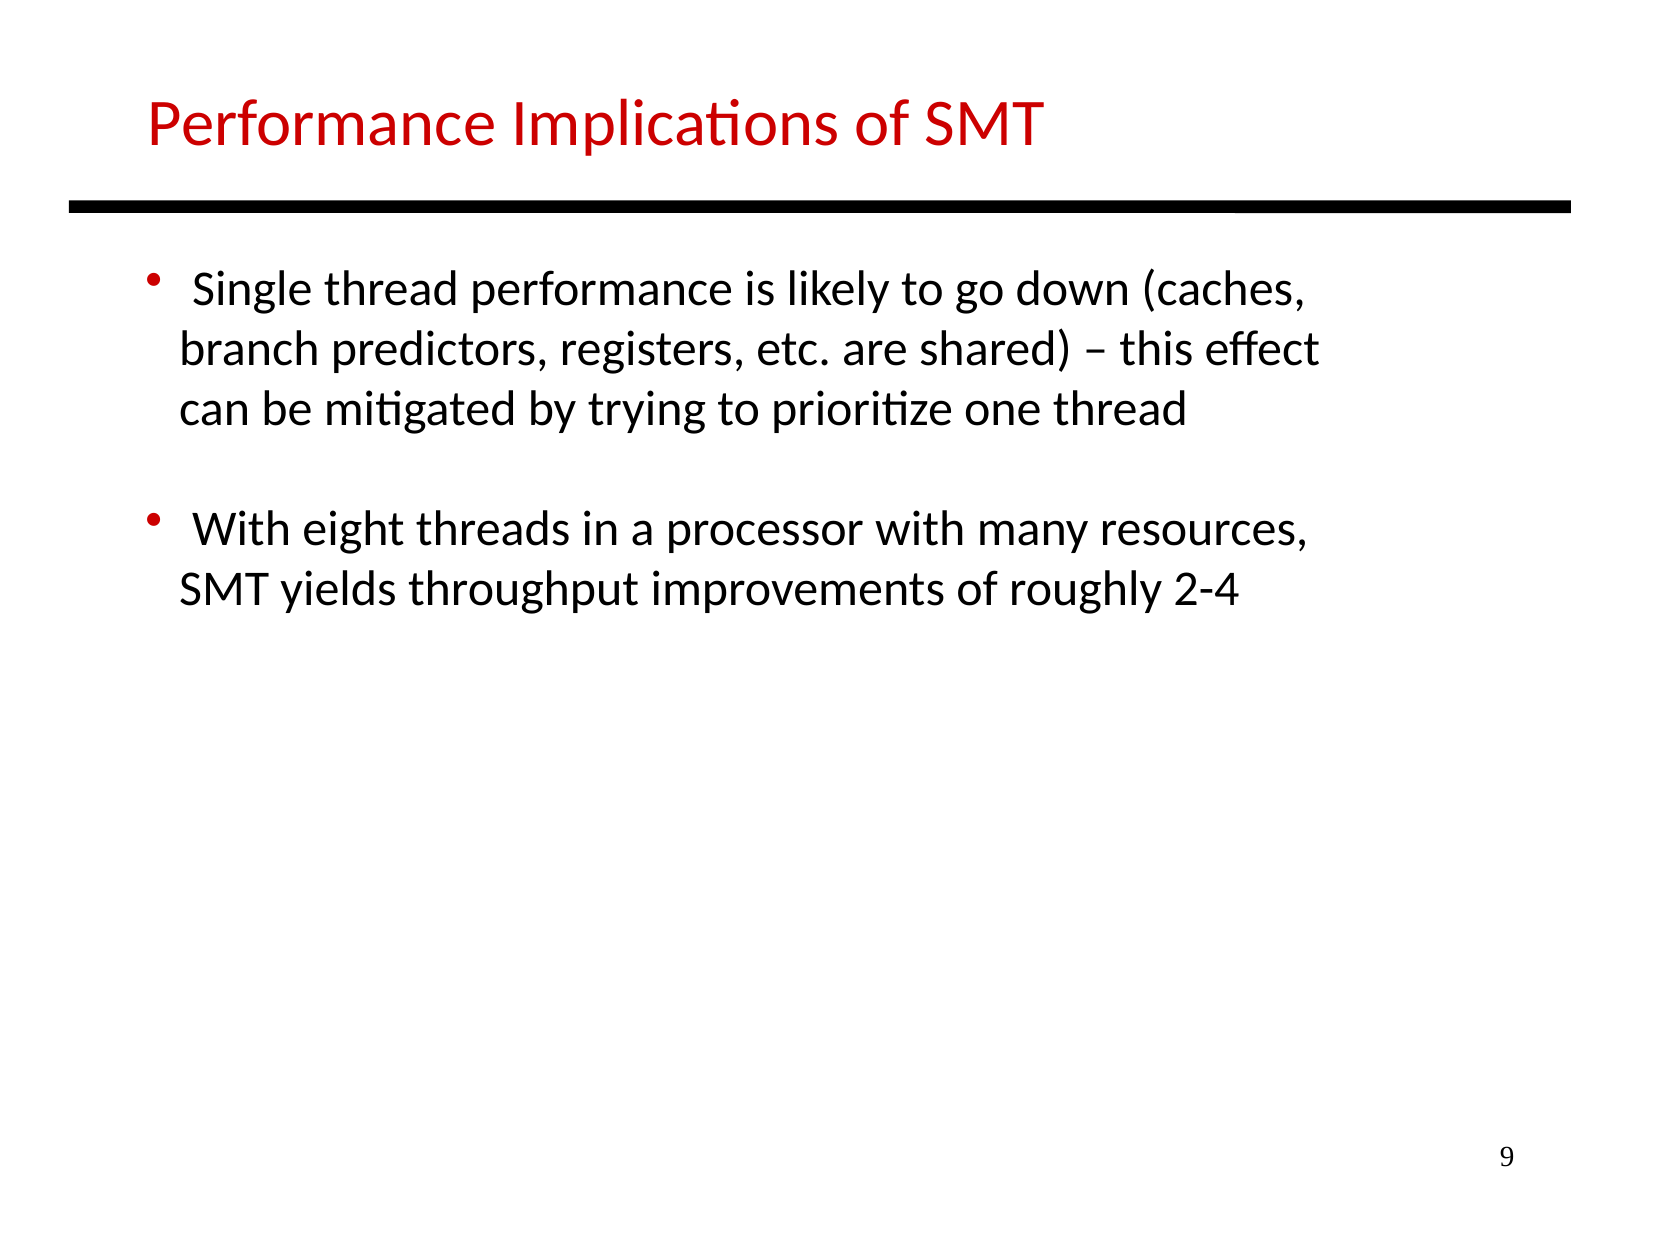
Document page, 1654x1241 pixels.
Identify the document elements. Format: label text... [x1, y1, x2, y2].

text_box Single thread performance is likely to go down (caches, branch predictors, registers, etc. are shared) – this effect can be mitigated by trying to prioritize one thread With eight threads in a processor with many resources, SMT yields throughput improvements of roughly 2-4 [130, 247, 1336, 623]
text_box Performance Implications of SMT [132, 71, 1061, 167]
slide_number <number> [1185, 1129, 1530, 1213]
